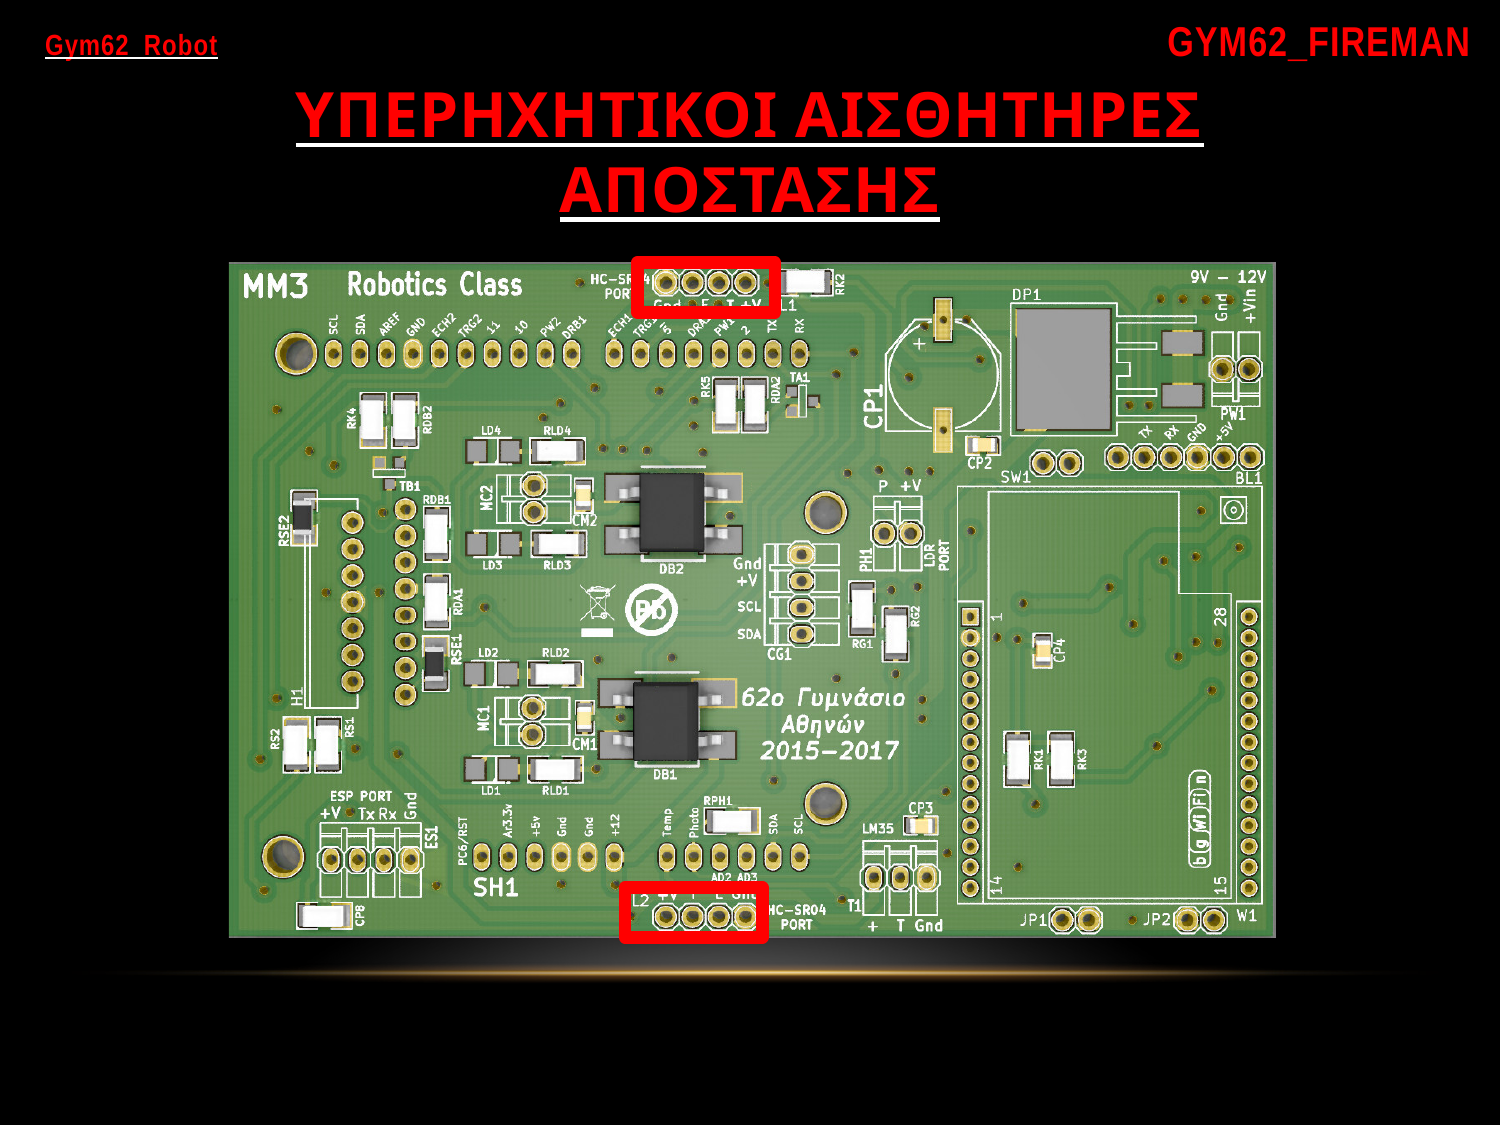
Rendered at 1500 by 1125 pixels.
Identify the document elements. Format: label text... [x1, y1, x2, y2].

text_box Gym62_Robot [24, 6, 238, 69]
text_box ΥπερηχητικΟΙ αισθητηρΕΣ Αποστασησ [99, 45, 1400, 233]
picture [0, 0, 1500, 1125]
text_box Gym62_FireMan [1143, 9, 1494, 73]
